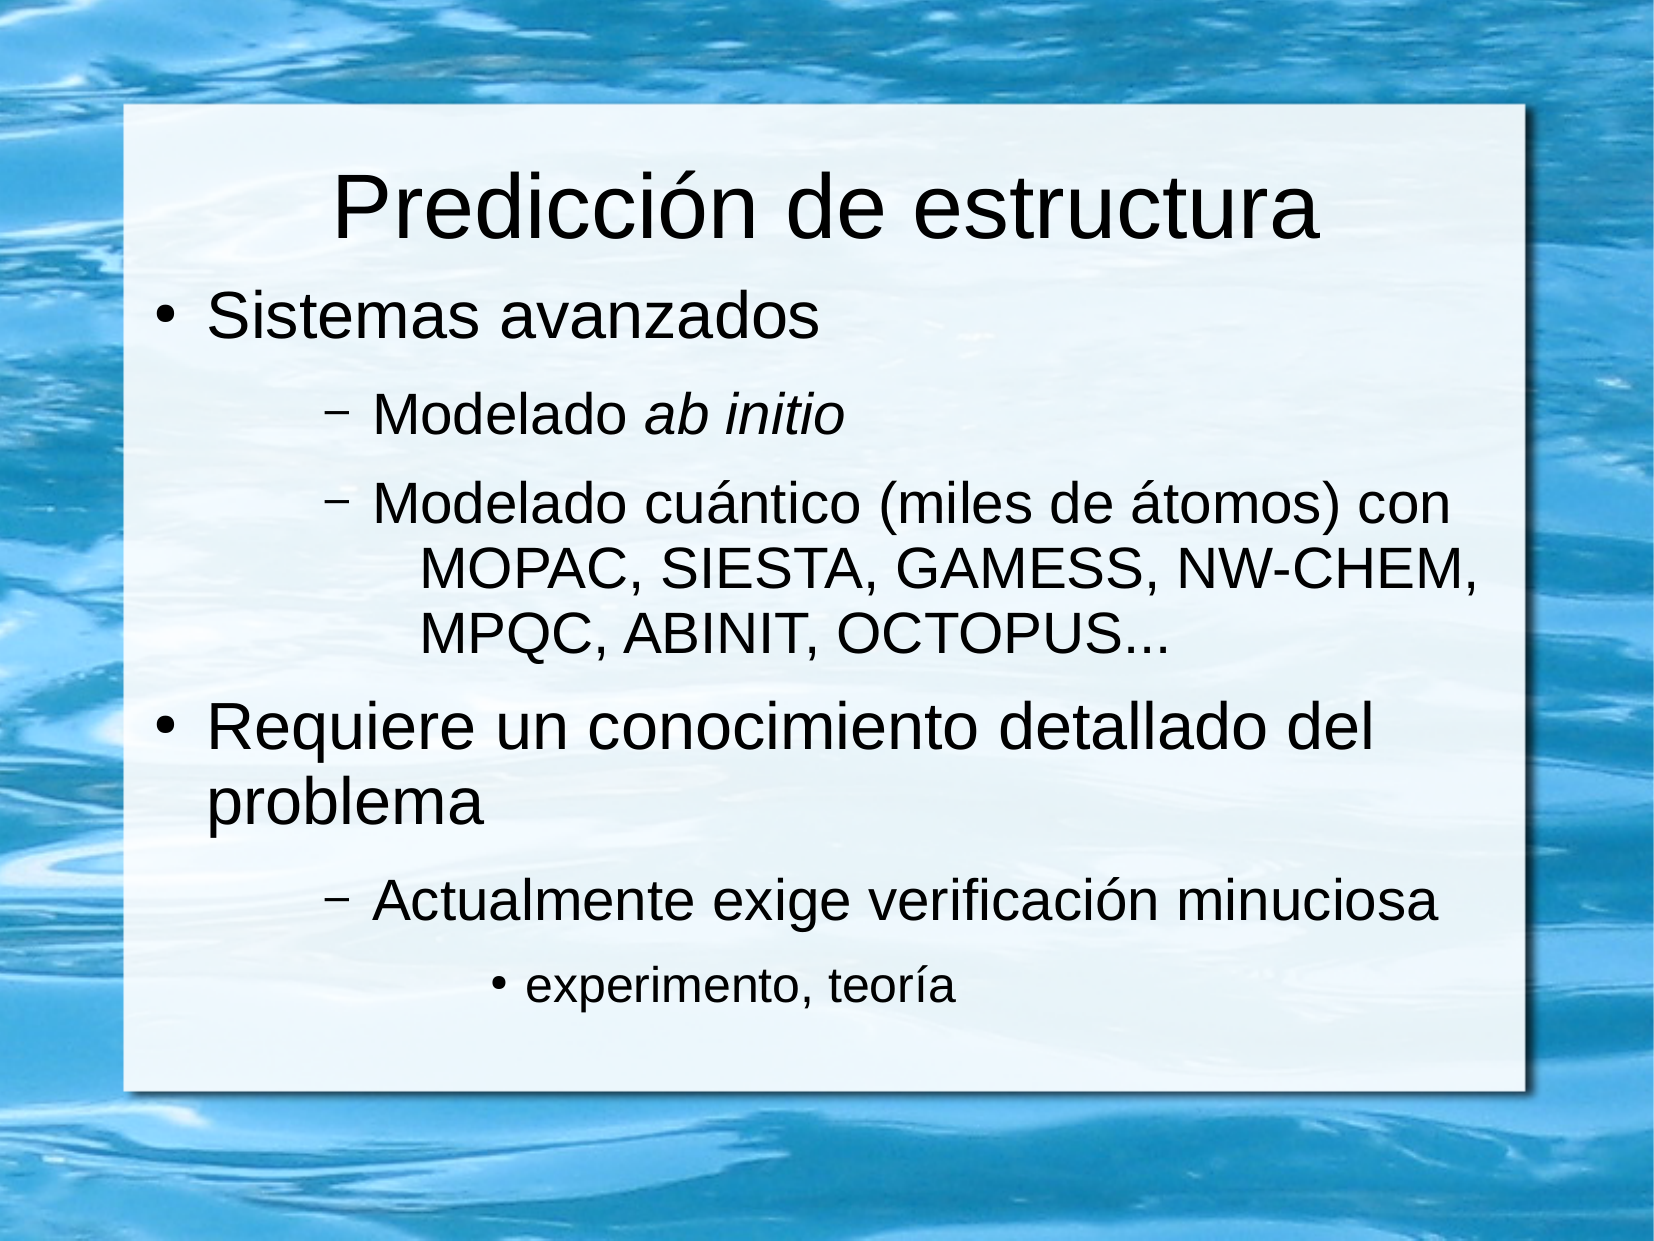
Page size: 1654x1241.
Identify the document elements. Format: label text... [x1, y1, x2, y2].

picture [0, 0, 1654, 1241]
list Sistemas avanzados Modelado ab initio Modelado cuántico (miles de átomos) con MOPAC, SIESTA, GAMESS, NW-CHEM, MPQC, ABINIT, OCTOPUS... Requiere un conocimiento detallado del problema Actualmente exige verificación minuciosa experimento, teoría [135, 277, 1495, 1082]
title Predicción de estructura [147, 125, 1506, 288]
